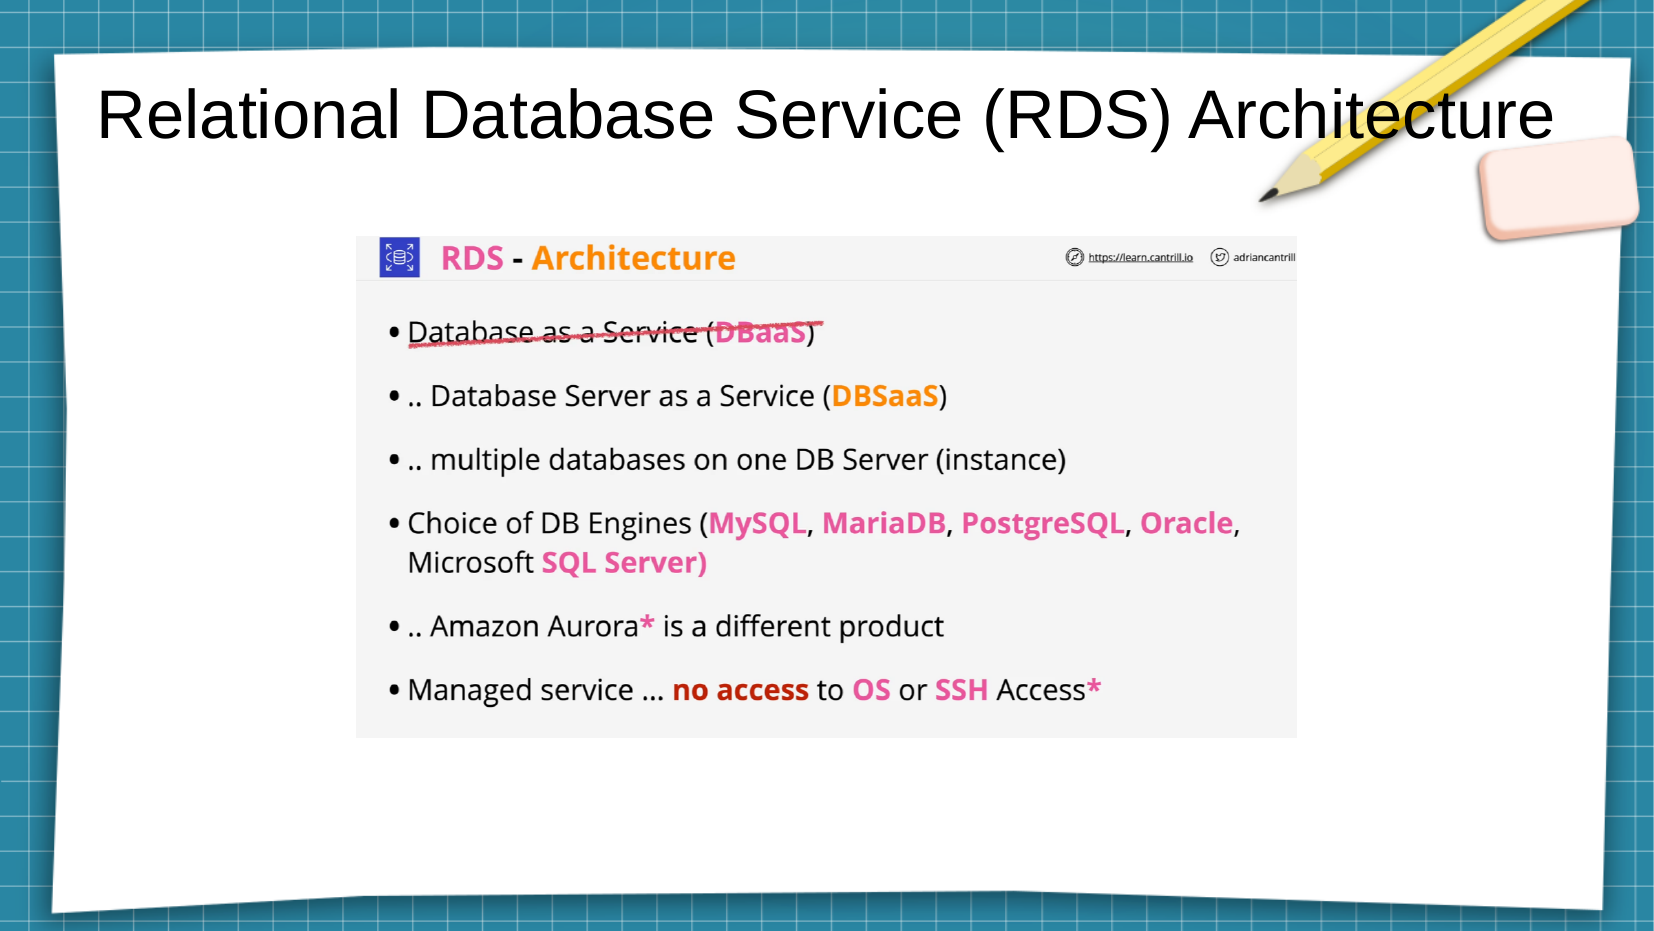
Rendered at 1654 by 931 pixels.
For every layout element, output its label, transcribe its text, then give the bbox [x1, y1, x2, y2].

picture [0, 0, 1654, 931]
title Relational Database Service (RDS) Architecture [82, 37, 1571, 193]
